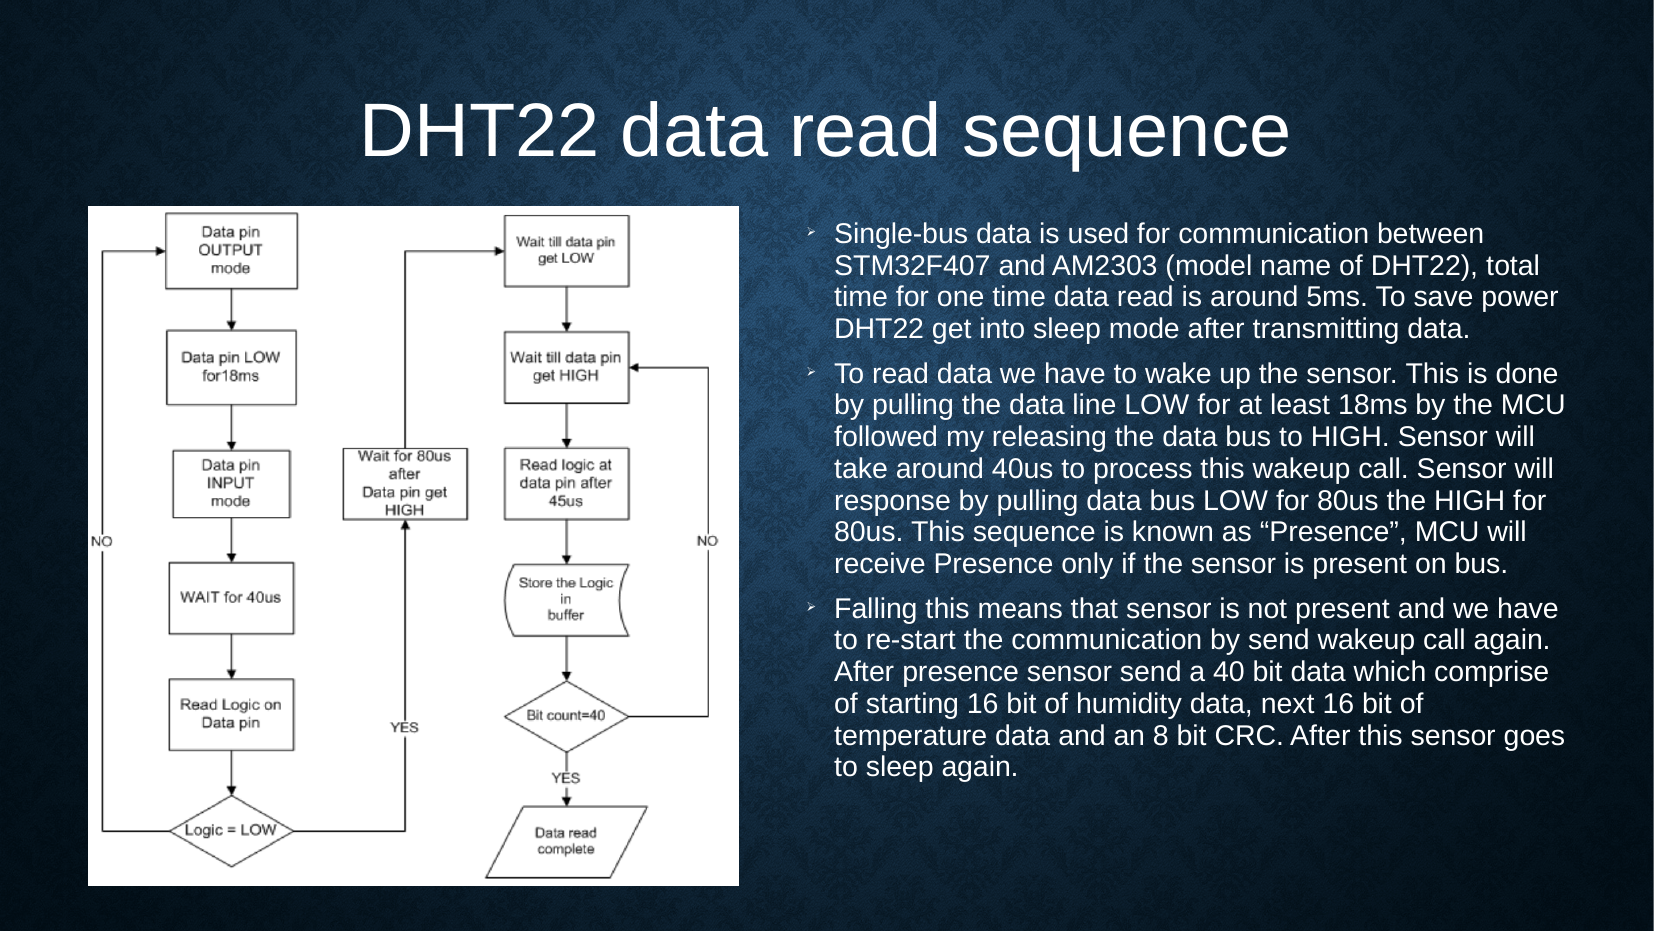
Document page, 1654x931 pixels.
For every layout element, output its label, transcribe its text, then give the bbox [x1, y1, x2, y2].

title DHT22 data read sequence [123, 82, 1528, 263]
list Single-bus data is used for communication between STM32F407 and AM2303 (model name of DHT22), total time for one time data read is around 5ms. To save power DHT22 get into sleep mode after transmitting data. To read data we have to wake up the sensor. This is done by pulling the data line LOW for at least 18ms by the MCU followed my releasing the data bus to HIGH. Sensor will take around 40us to process this wakeup call. Sensor will response by pulling data bus LOW for 80us the HIGH for 80us. This sequence is known as “Presence”, MCU will receive Presence only if the sensor is present on bus. Falling this means that sensor is not present and we have to re-start the communication by send wakeup call again. After presence sensor send a 40 bit data which comprise of starting 16 bit of humidity data, next 16 bit of temperature data and an 8 bit CRC. After this sensor goes to sleep again. [797, 217, 1572, 857]
picture [0, 0, 1654, 931]
